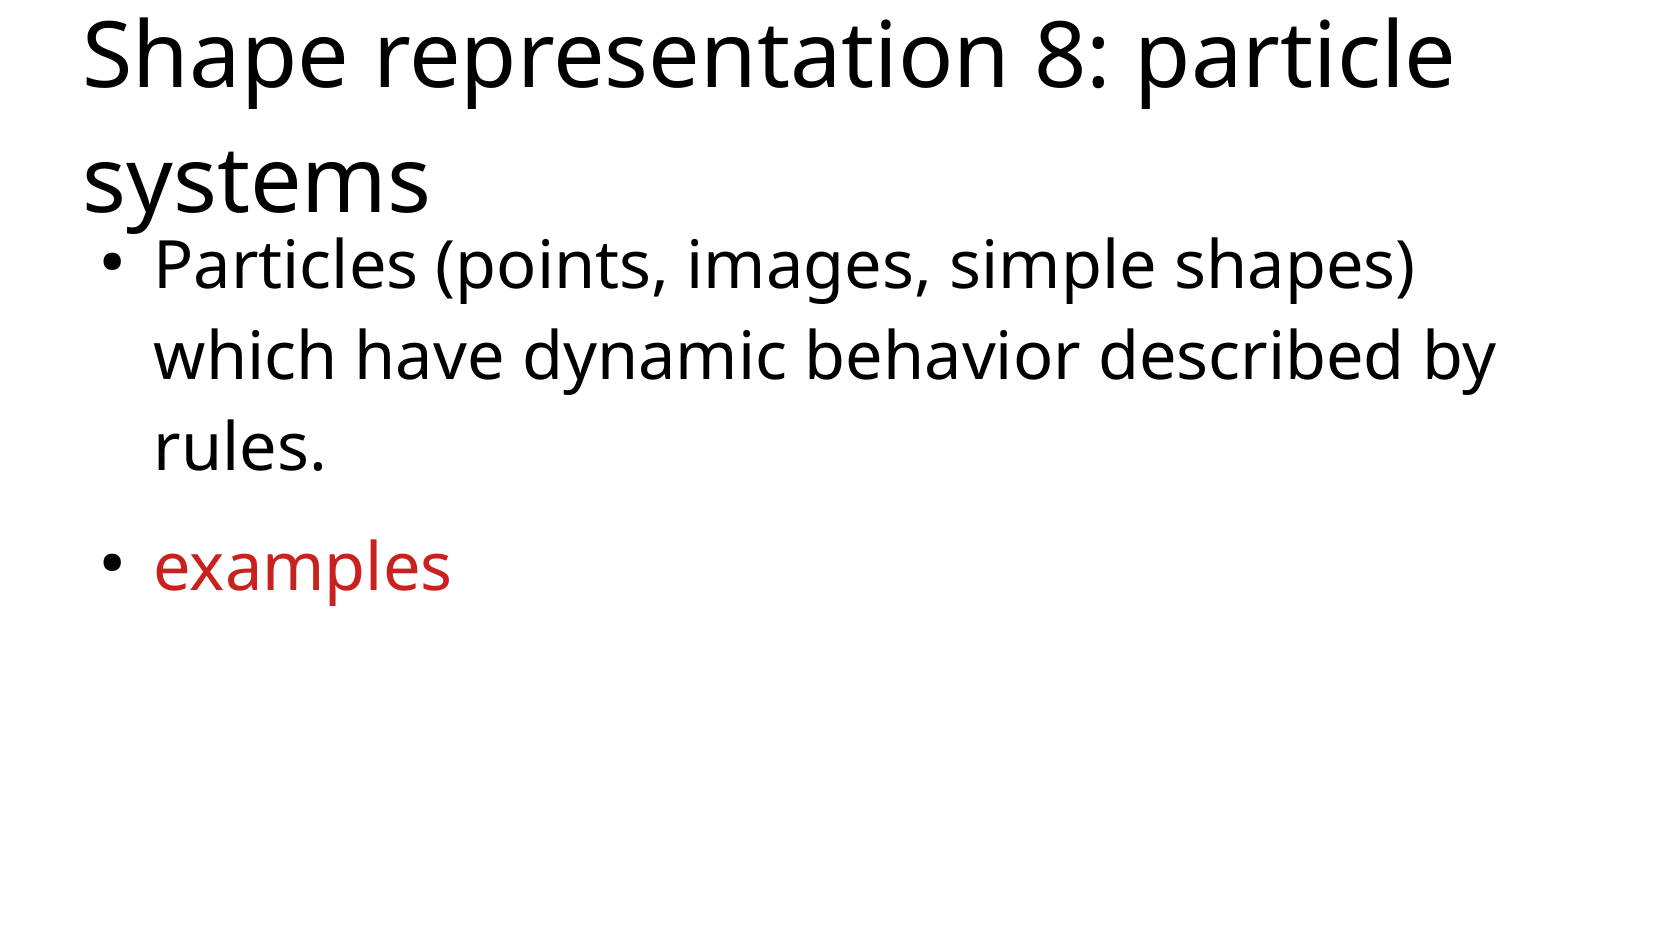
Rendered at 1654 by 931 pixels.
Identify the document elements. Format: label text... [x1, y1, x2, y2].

list Particles (points, images, simple shapes) which have dynamic behavior described by rules. examples [82, 217, 1571, 758]
title Shape representation 8: particle systems [82, 37, 1571, 193]
